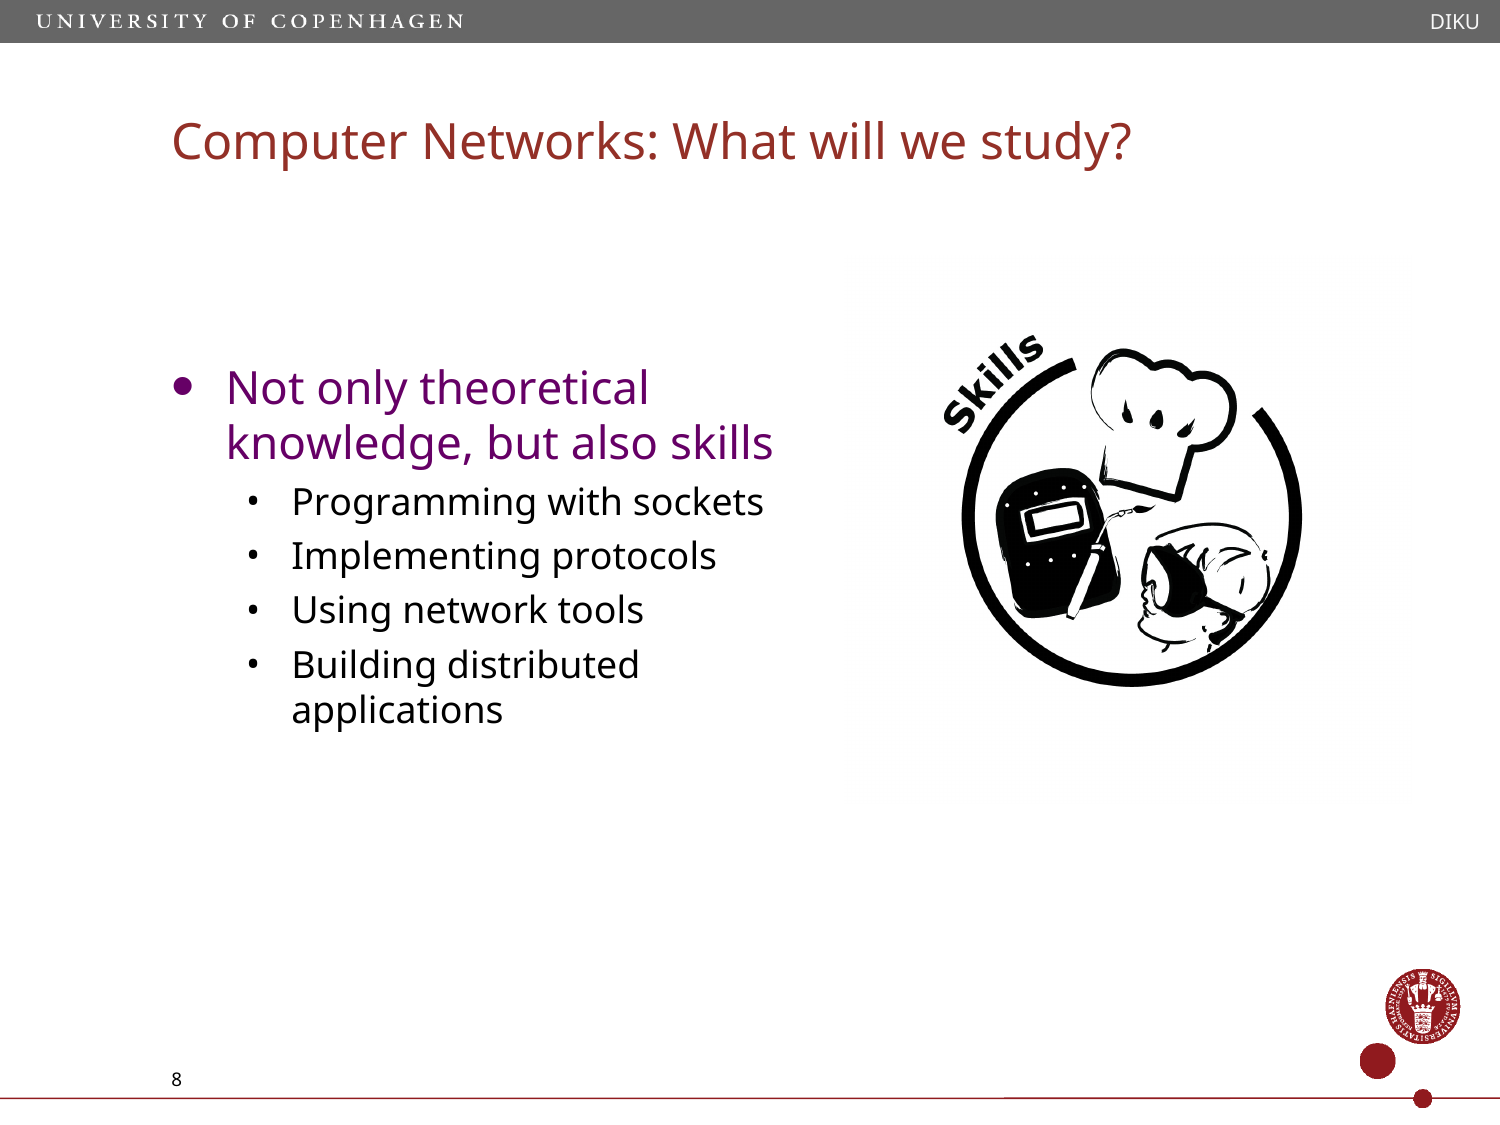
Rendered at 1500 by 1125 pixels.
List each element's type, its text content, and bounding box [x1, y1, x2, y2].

text_box DIKU [469, 0, 1495, 43]
text_box Computer Networks: What will we study? [171, 75, 1329, 171]
picture [0, 910, 1500, 1122]
text_box <number> [171, 1067, 522, 1092]
text_box Not only theoretical knowledge, but also skills Programming with sockets Implementing protocols Using network tools Building distributed applications [171, 225, 833, 900]
picture [844, 255, 1412, 804]
